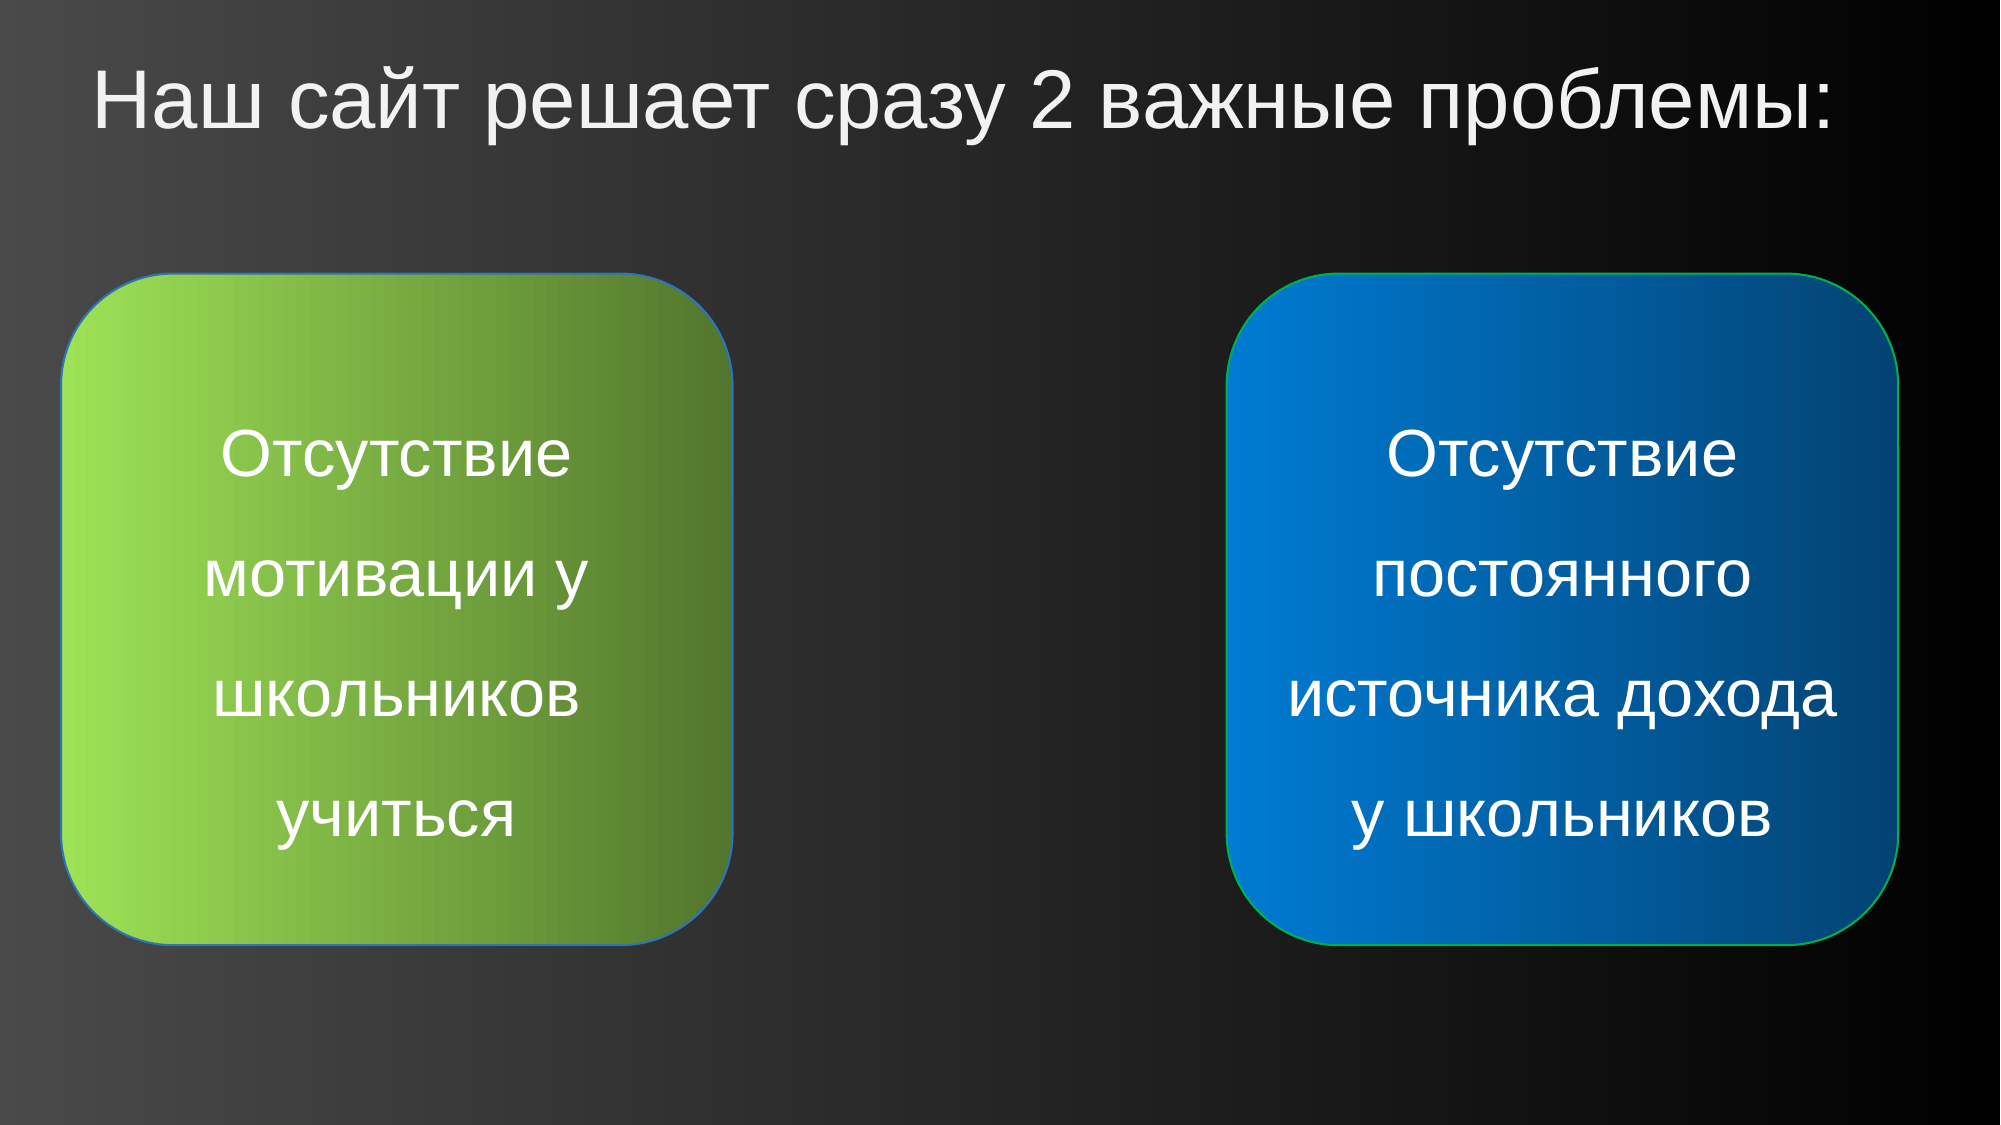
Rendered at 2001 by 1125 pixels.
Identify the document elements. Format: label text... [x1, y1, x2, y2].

text_box Отсутствие постоянного источника дохода у школьников [1226, 273, 1899, 946]
text_box Отсутствие мотивации у школьников учиться [61, 273, 733, 946]
text_box Наш сайт решает сразу 2 важные проблемы: [61, 37, 1868, 153]
